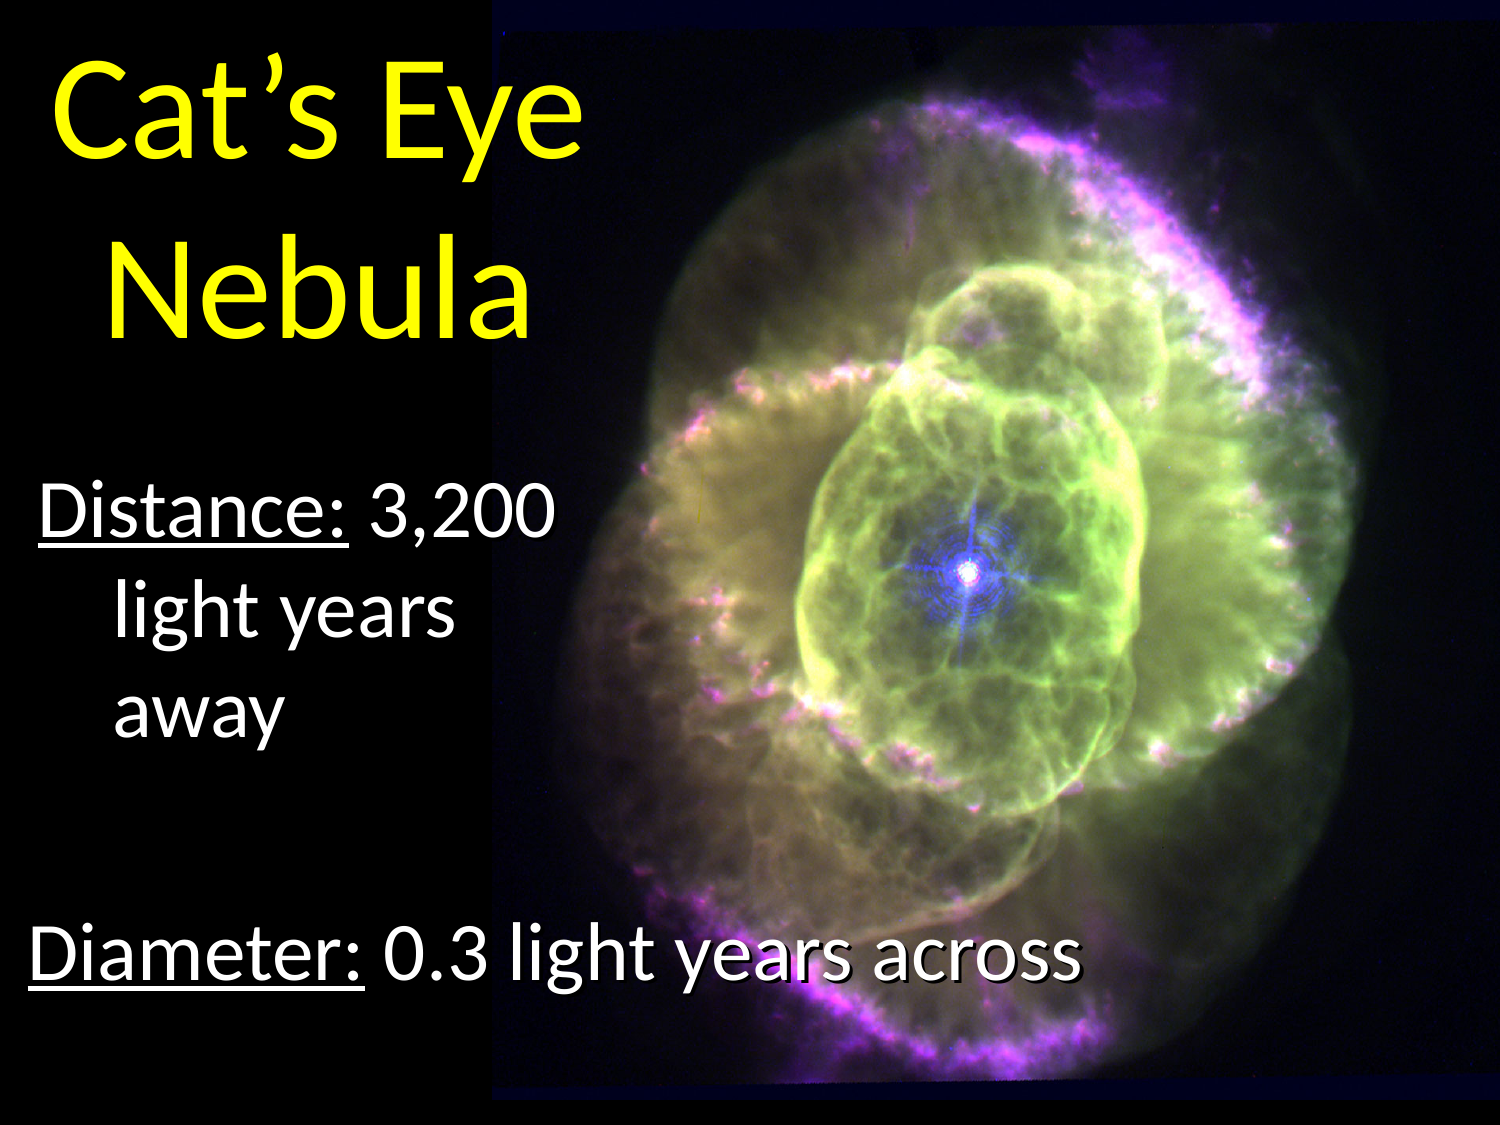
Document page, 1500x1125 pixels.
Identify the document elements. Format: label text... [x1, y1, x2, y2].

text_box Cat’s Eye Nebula [0, 1, 638, 381]
picture [492, 0, 1500, 1101]
text_box Distance: 3,200 light years away [22, 446, 586, 766]
text_box Diameter: 0.3 light years across [12, 889, 1471, 1006]
